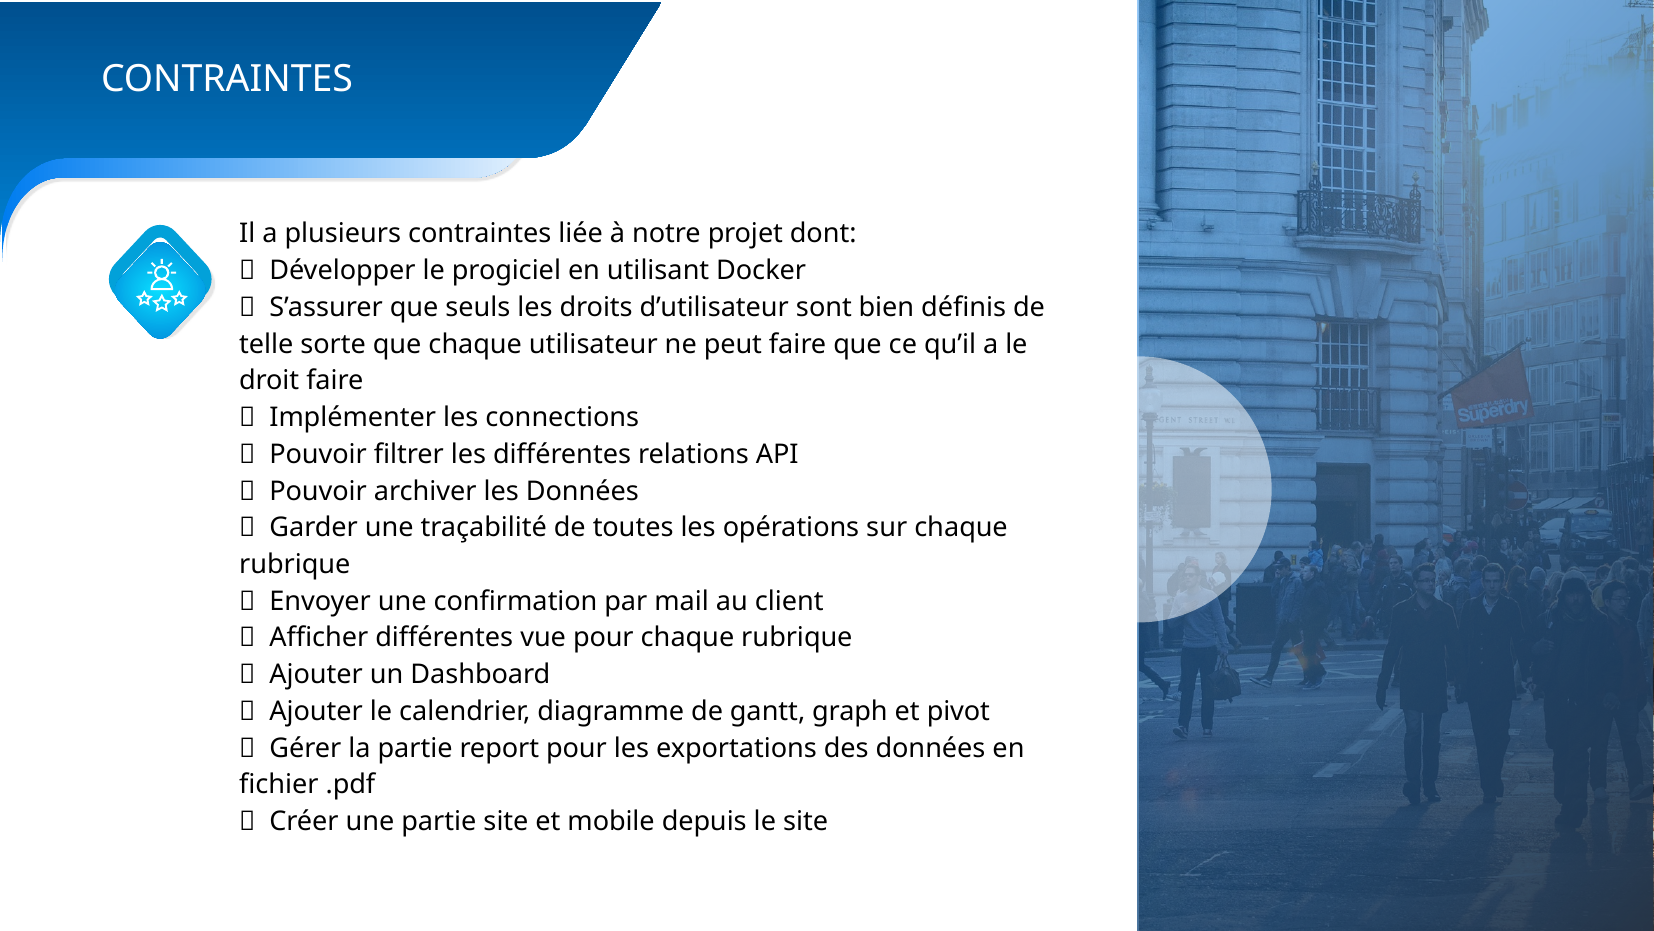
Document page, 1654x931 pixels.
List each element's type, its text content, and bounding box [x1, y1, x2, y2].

text_box Il a plusieurs contraintes liée à notre projet dont:  Développer le progiciel en utilisant Docker  S’assurer que seuls les droits d’utilisateur sont bien définis de telle sorte que chaque utilisateur ne peut faire que ce qu’il a le droit faire  Implémenter les connections  Pouvoir filtrer les différentes relations API  Pouvoir archiver les Données  Garder une traçabilité de toutes les opérations sur chaque rubrique  Envoyer une confirmation par mail au client  Afficher différentes vue pour chaque rubrique  Ajouter un Dashboard  Ajouter le calendrier, diagramme de gantt, graph et pivot  Gérer la partie report pour les exportations des données en fichier .pdf  Créer une partie site et mobile depuis le site [224, 206, 1087, 886]
text_box [0, 2, 662, 263]
text_box CONTRAINTES [86, 46, 369, 107]
text_box [1087, 0, 1654, 931]
text_box [115, 231, 206, 339]
